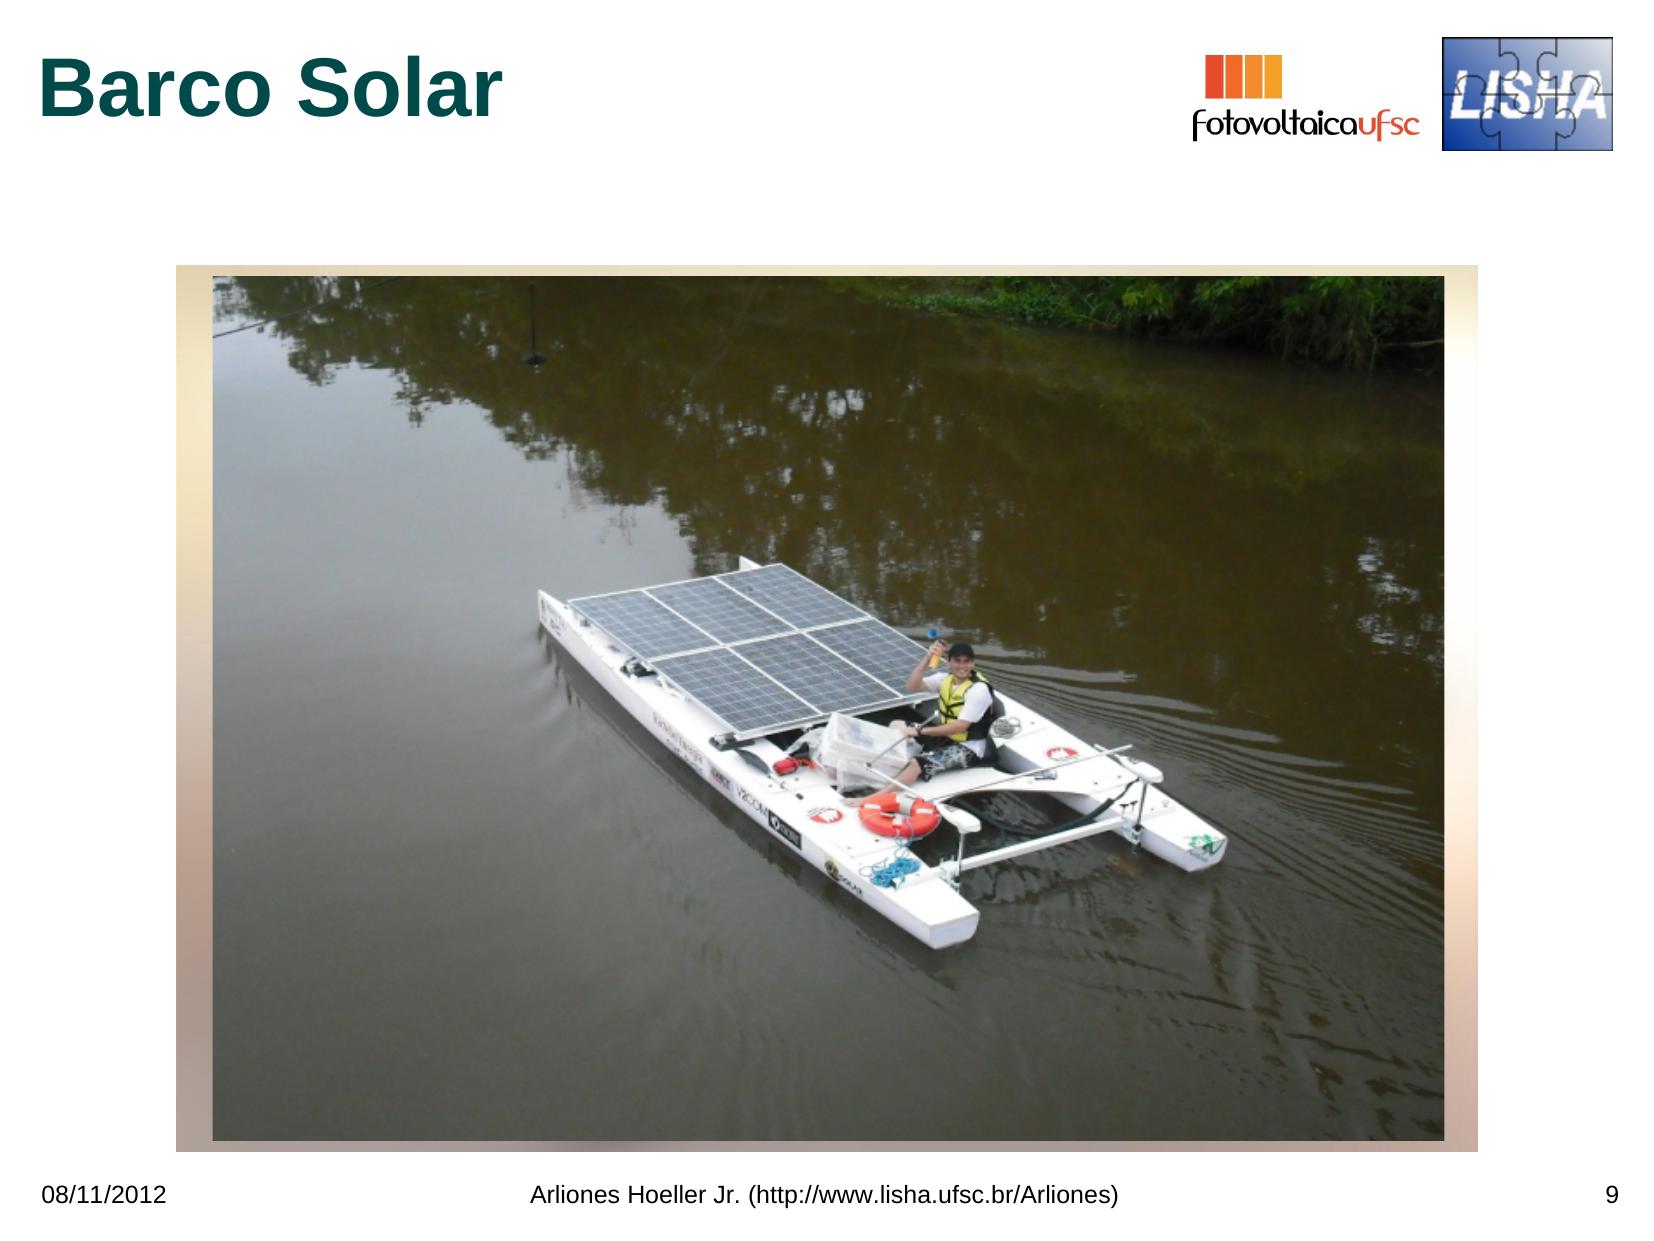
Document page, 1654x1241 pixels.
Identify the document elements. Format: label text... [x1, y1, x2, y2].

picture [1187, 47, 1424, 147]
title Barco Solar [37, 37, 1426, 151]
picture [176, 265, 1478, 1152]
picture [1442, 37, 1613, 151]
